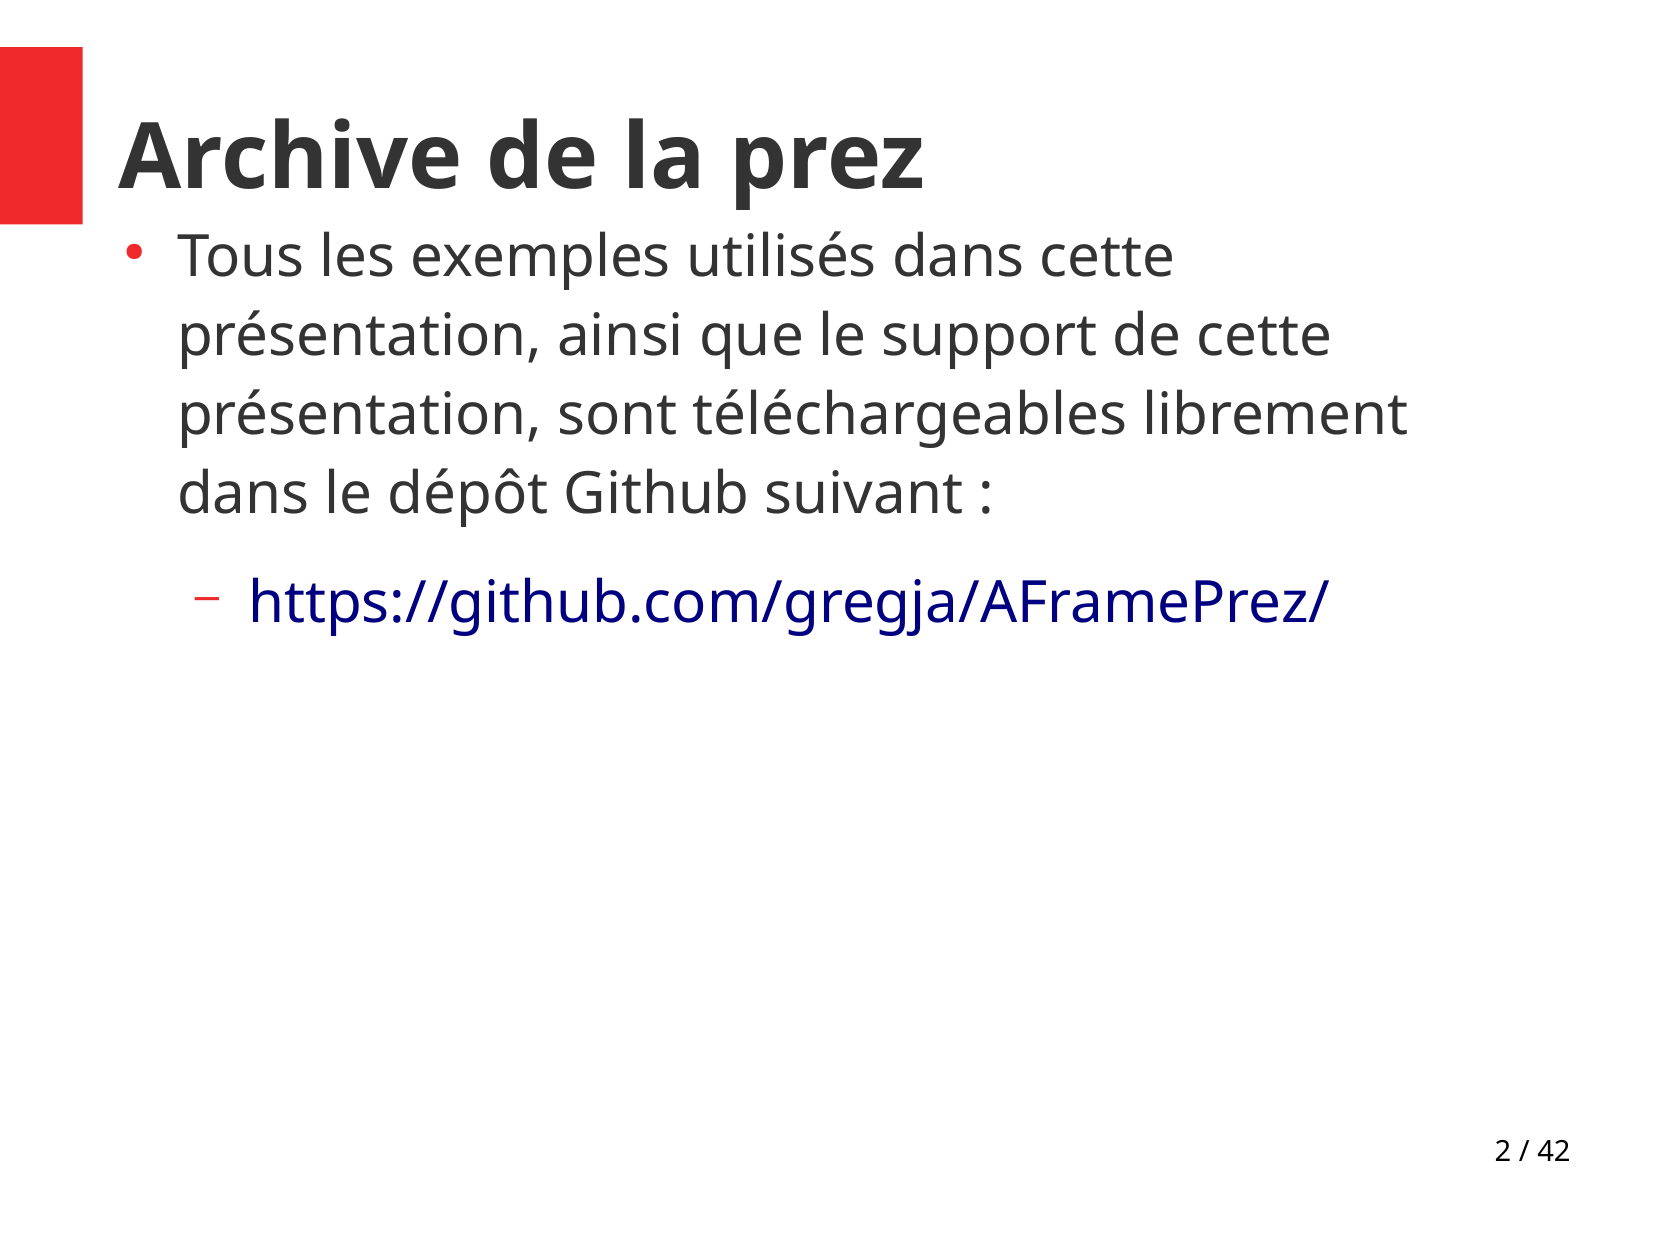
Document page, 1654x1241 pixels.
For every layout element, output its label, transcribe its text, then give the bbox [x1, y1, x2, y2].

list Tous les exemples utilisés dans cette présentation, ainsi que le support de cette présentation, sont téléchargeables librement dans le dépôt Github suivant : https://github.com/gregja/AFramePrez/ [106, 213, 1524, 934]
title Archive de la prez [118, 49, 1571, 257]
